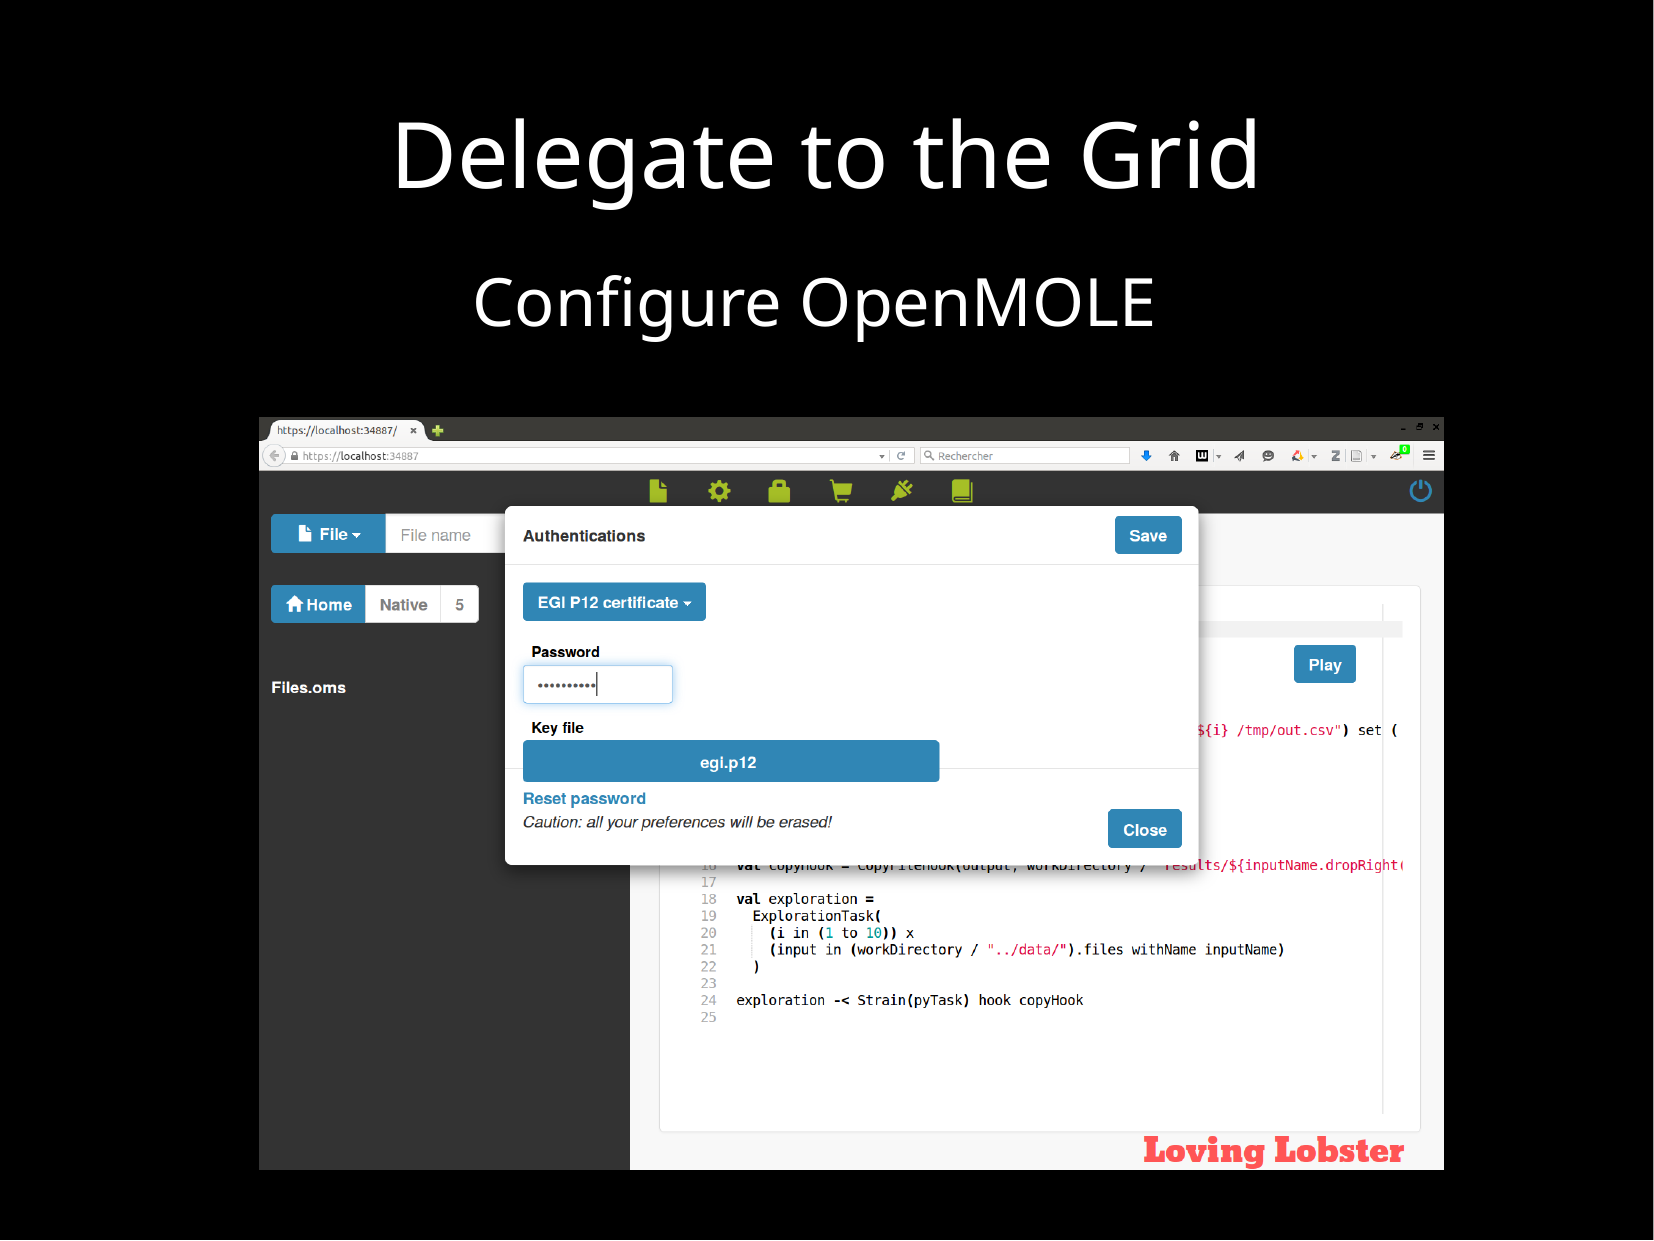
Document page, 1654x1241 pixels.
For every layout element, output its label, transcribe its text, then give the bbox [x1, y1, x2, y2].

title Delegate to the Grid [82, 49, 1571, 257]
list Configure OpenMOLE [70, 255, 1559, 981]
picture [259, 417, 1444, 1170]
